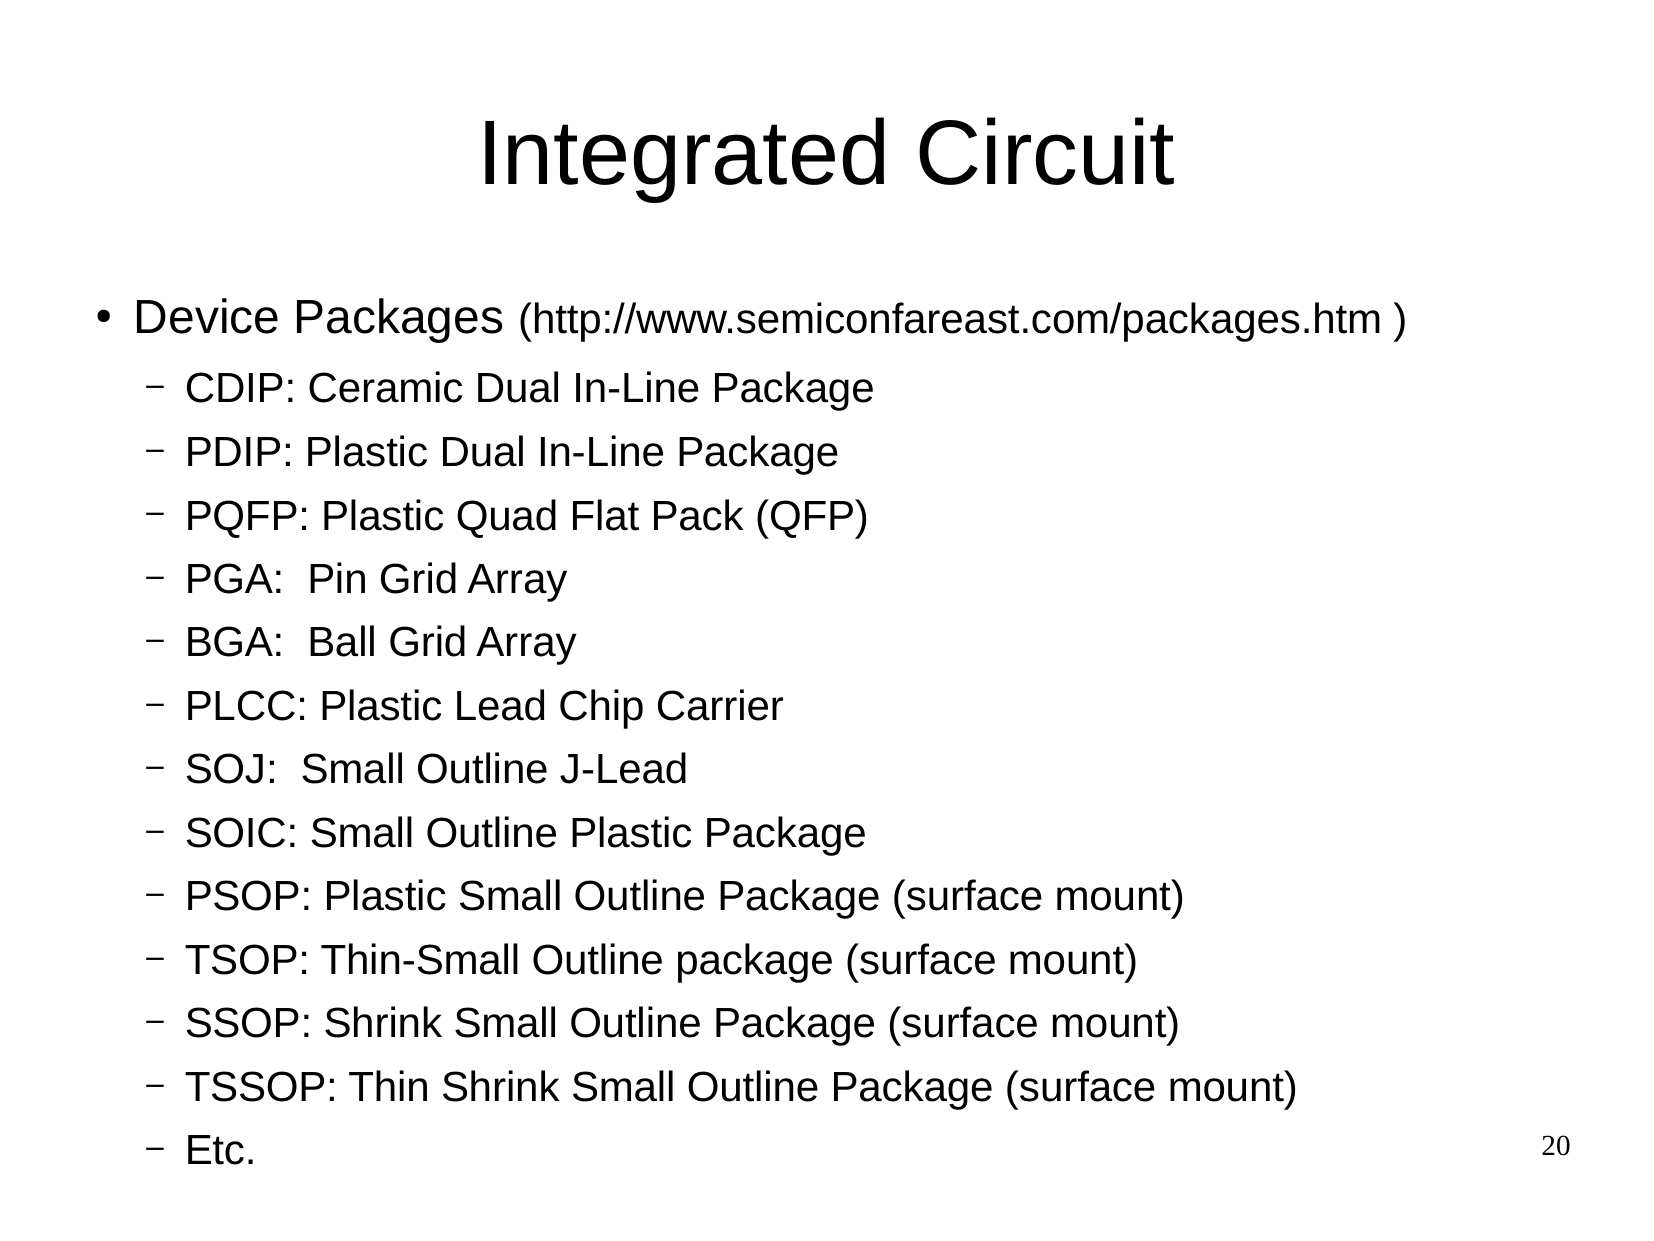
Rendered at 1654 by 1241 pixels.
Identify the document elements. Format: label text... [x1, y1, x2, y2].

title Integrated Circuit [82, 49, 1571, 257]
list Device Packages (http://www.semiconfareast.com/packages.htm ) CDIP: Ceramic Dual In-Line Package PDIP: Plastic Dual In-Line Package PQFP: Plastic Quad Flat Pack (QFP) PGA: Pin Grid Array BGA: Ball Grid Array PLCC: Plastic Lead Chip Carrier SOJ: Small Outline J-Lead SOIC: Small Outline Plastic Package PSOP: Plastic Small Outline Package (surface mount) TSOP: Thin-Small Outline package (surface mount) SSOP: Shrink Small Outline Package (surface mount) TSSOP: Thin Shrink Small Outline Package (surface mount) Etc. [82, 290, 1538, 1186]
